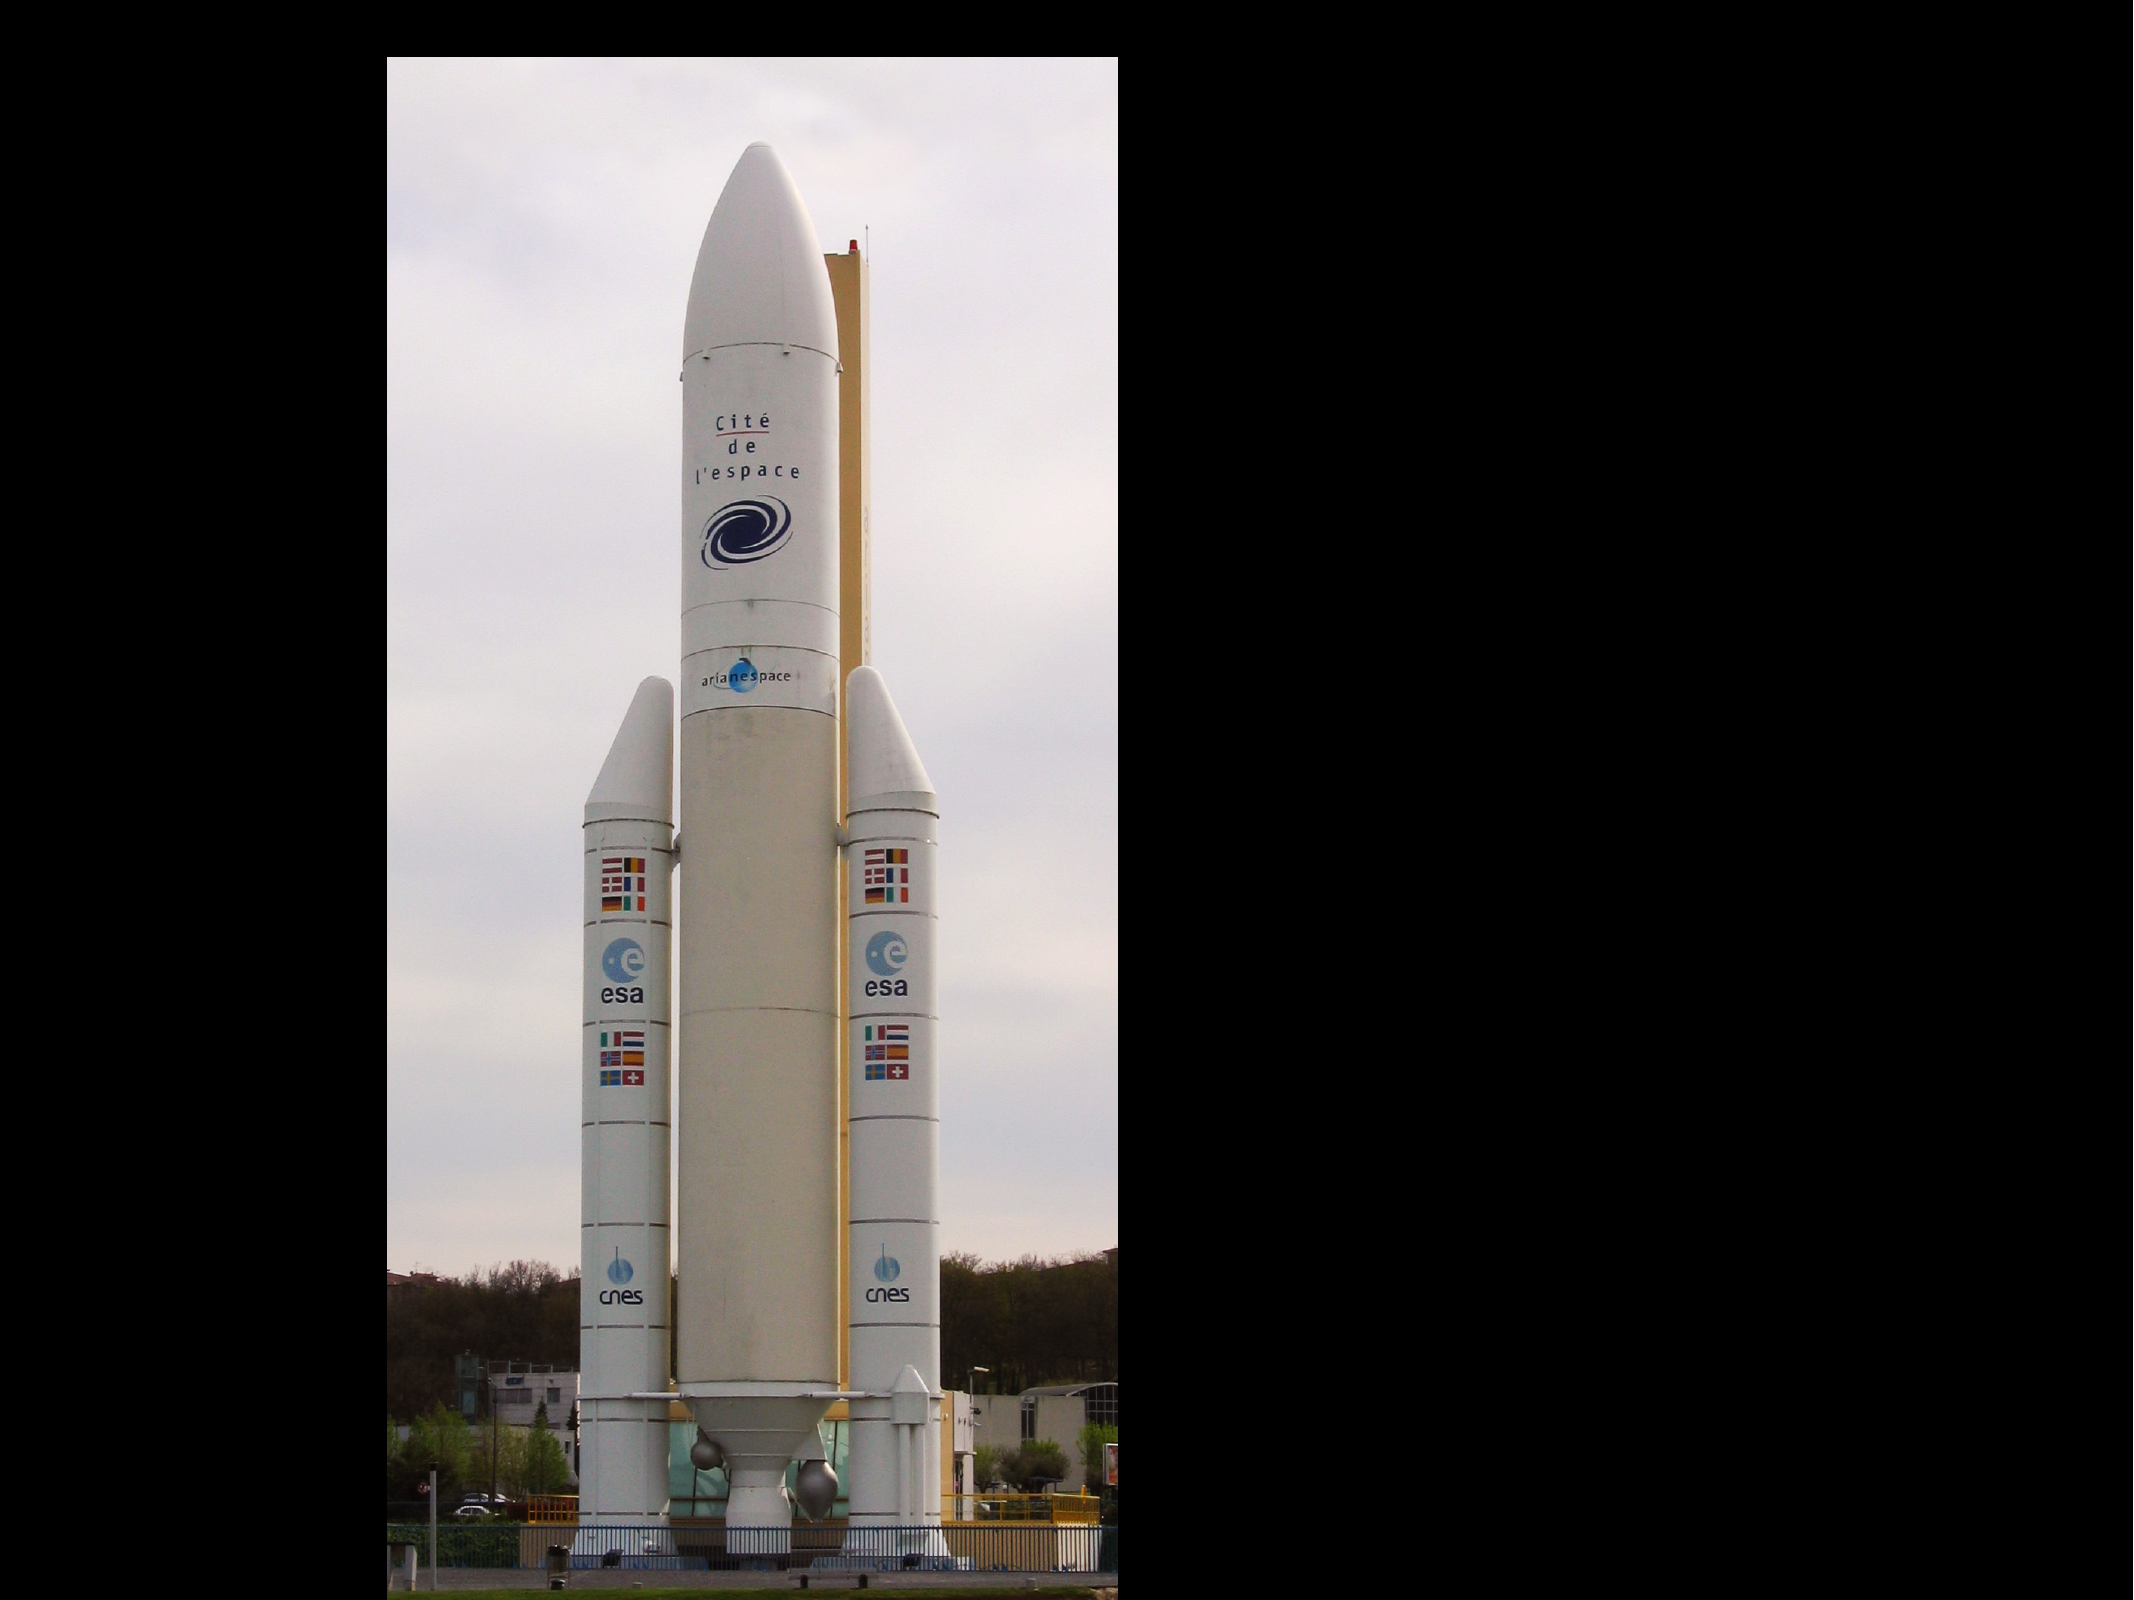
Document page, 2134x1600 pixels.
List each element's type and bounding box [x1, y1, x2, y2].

picture [387, 57, 1118, 1600]
